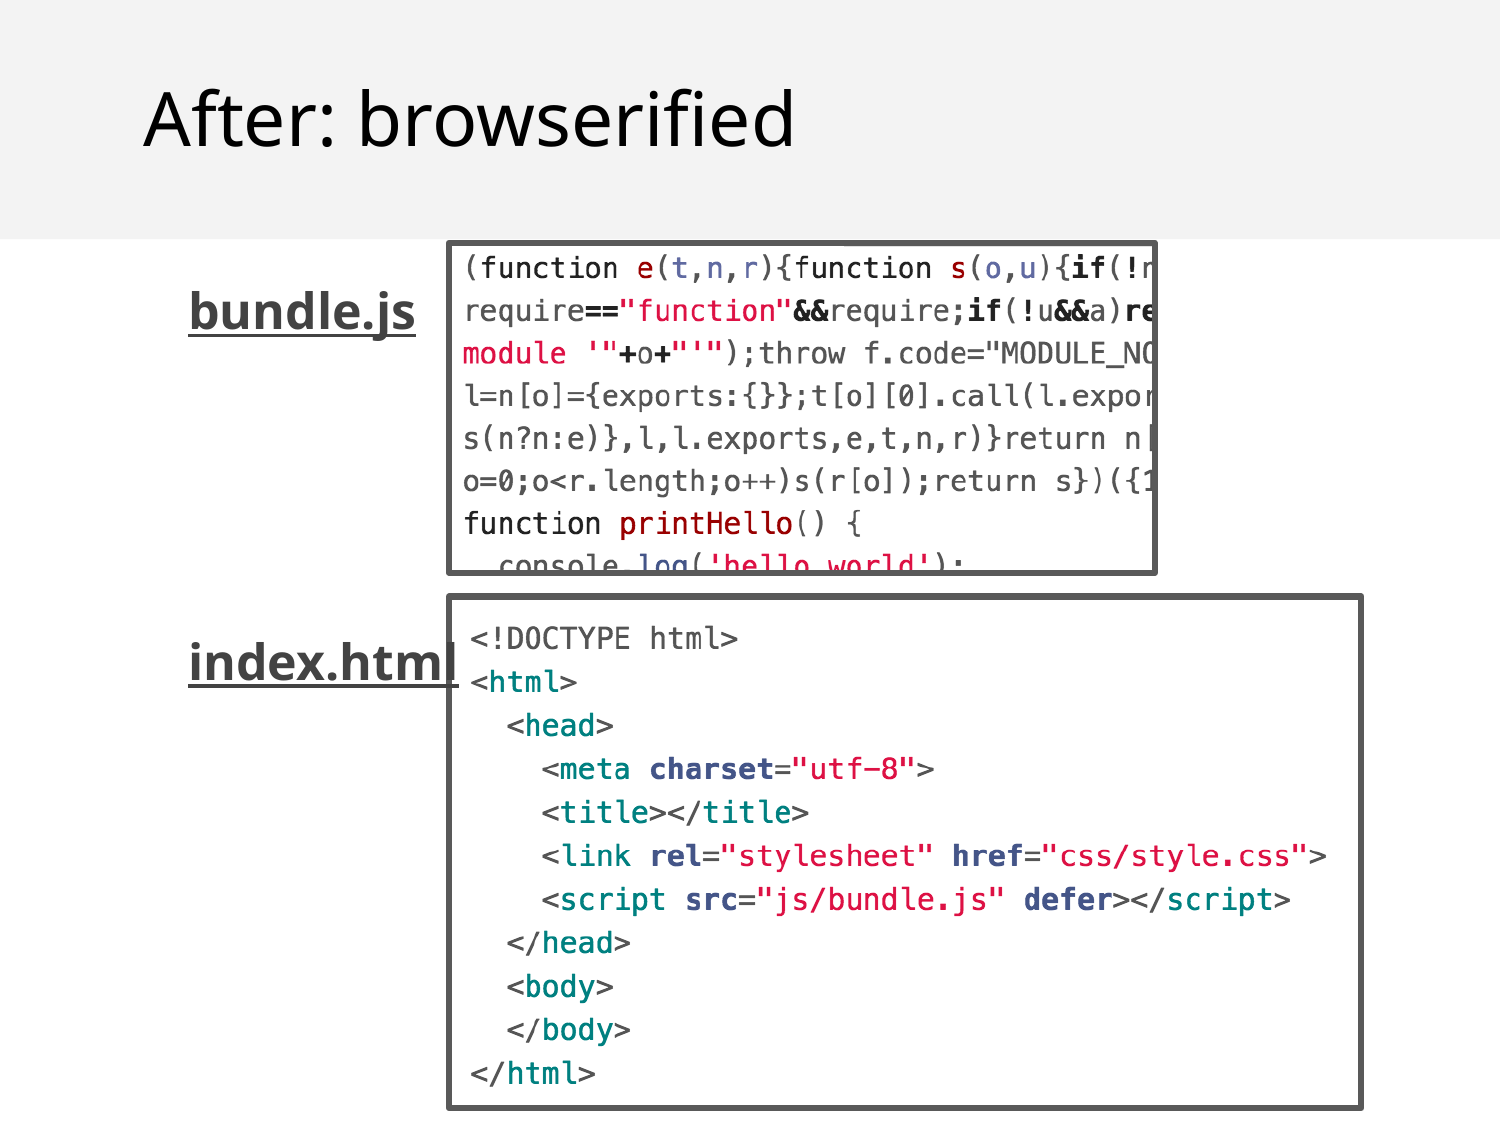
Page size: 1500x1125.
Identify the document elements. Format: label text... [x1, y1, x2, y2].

list index.html [173, 606, 700, 732]
picture [452, 245, 1152, 570]
picture [452, 599, 1359, 1105]
title After: browserified [128, 56, 1372, 183]
list bundle.js [173, 256, 700, 382]
